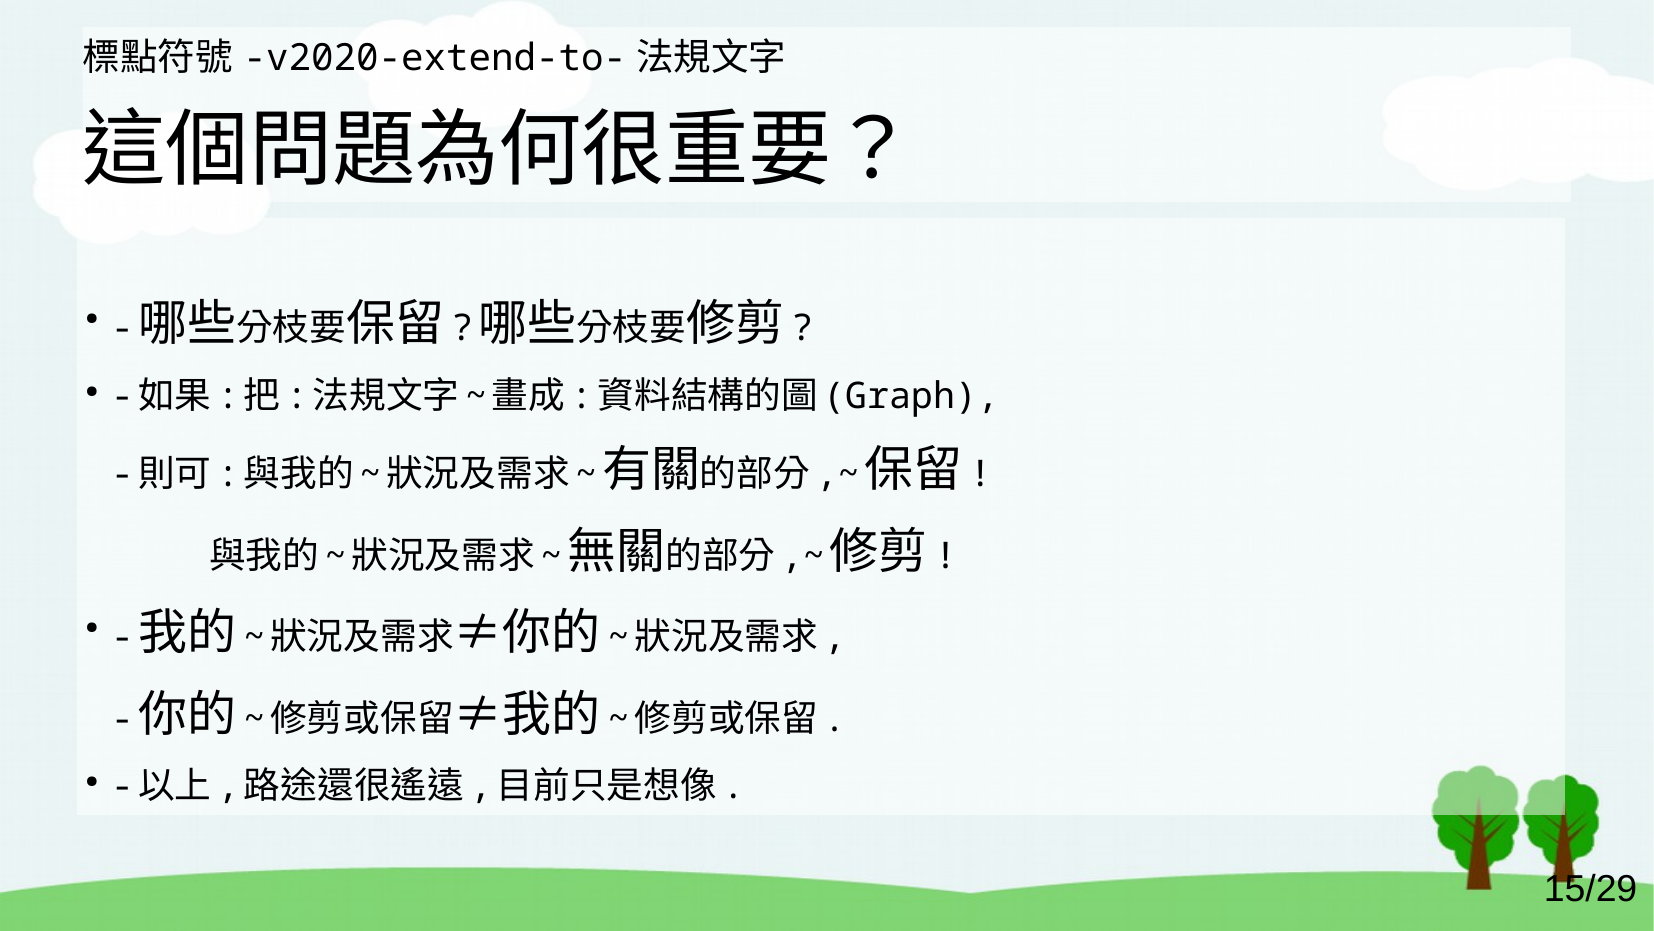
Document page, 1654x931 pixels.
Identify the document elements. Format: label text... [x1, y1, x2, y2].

title 標點符號-v2020-extend-to-法規文字 這個問題為何很重要？ [82, 37, 1571, 193]
picture [0, 0, 1654, 931]
text_box <編號>/29 [1192, 860, 1653, 931]
list -哪些分枝要保留?哪些分枝要修剪? -如果:把:法規文字~畫成:資料結構的圖(Graph), -則可:與我的~狀況及需求~有關的部分,~保留! 與我的~狀況及需求~無關的部分,~修剪! -我的~狀況及需求≠你的~狀況及需求, -你的~修剪或保留≠我的~修剪或保留. -以上,路途還很遙遠,目前只是想像. [76, 217, 1565, 815]
